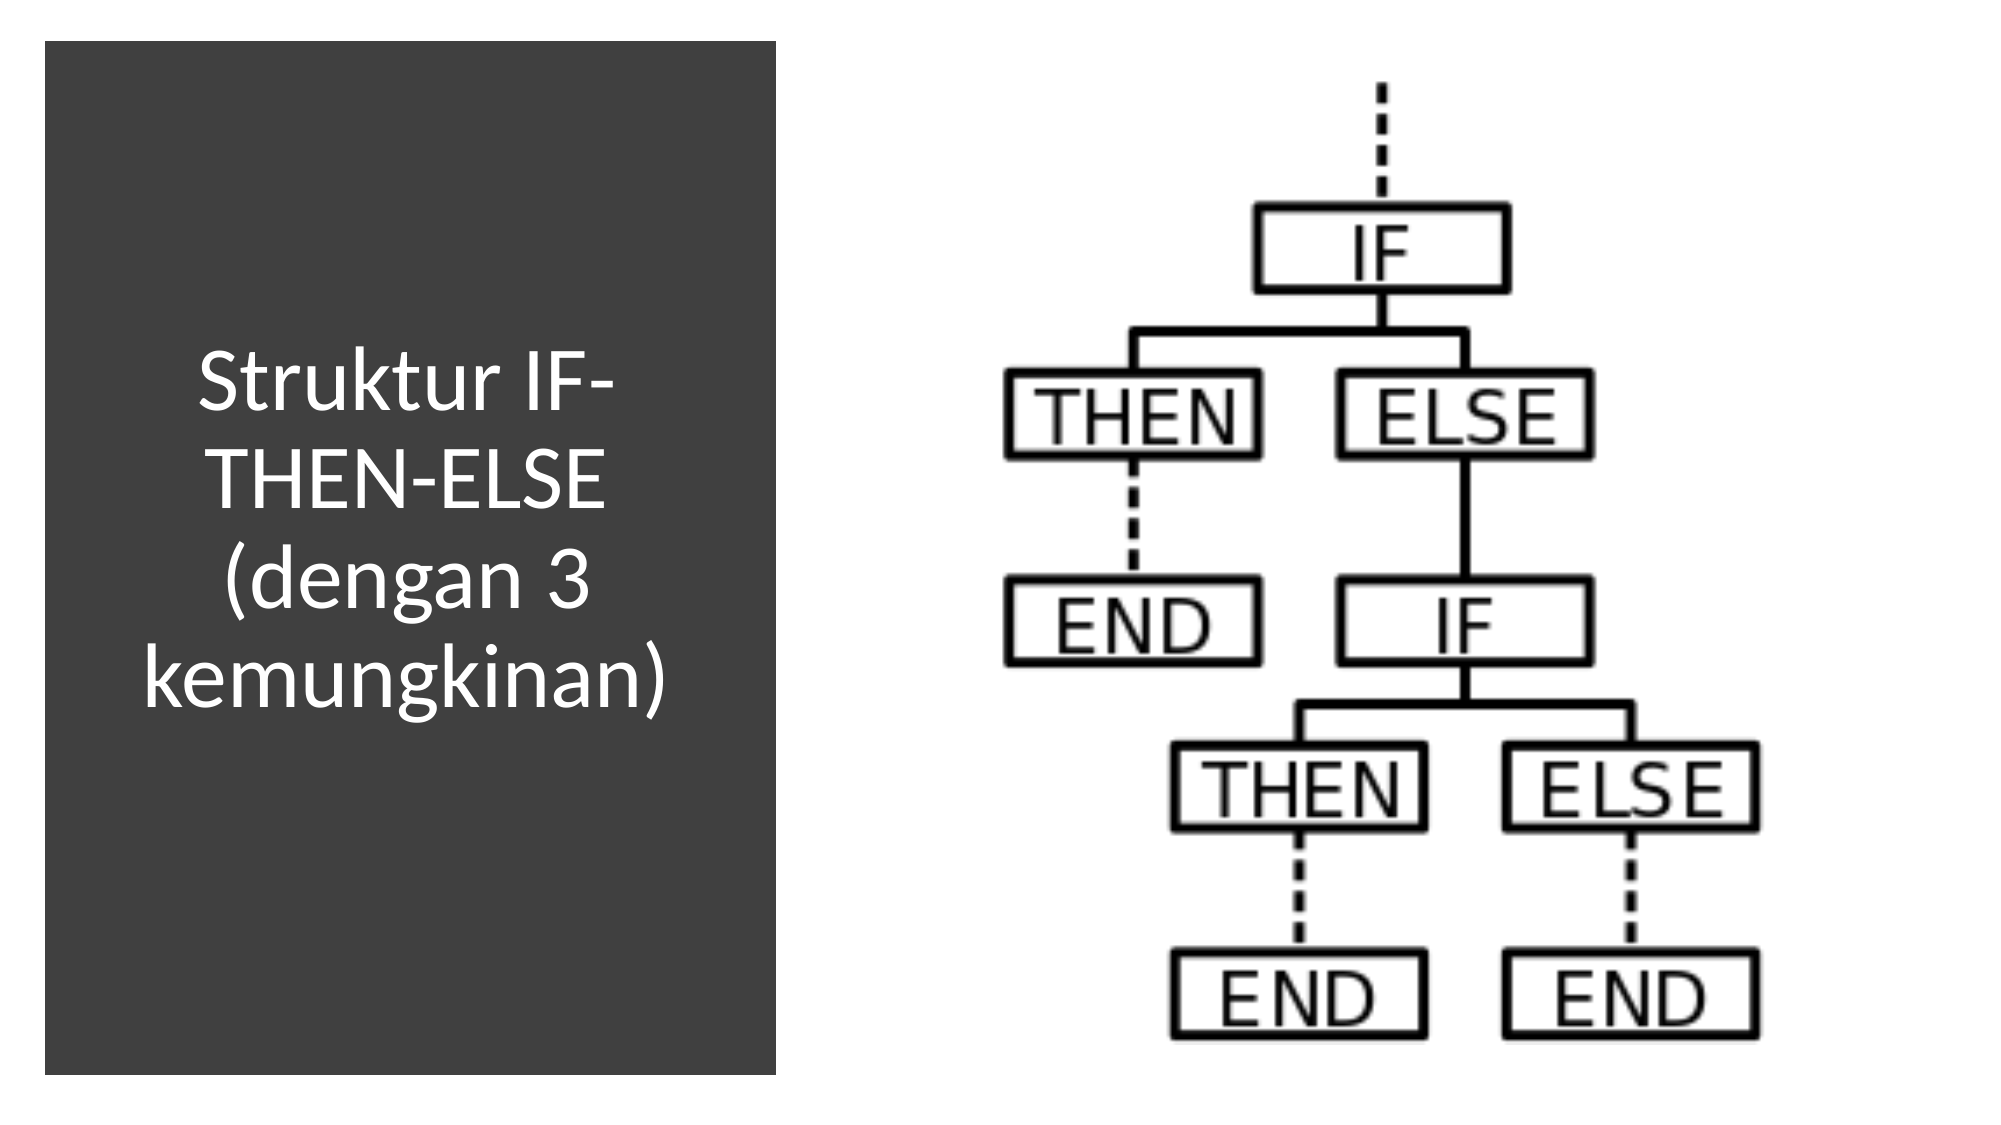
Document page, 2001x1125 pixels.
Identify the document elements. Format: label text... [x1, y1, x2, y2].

picture [1001, 80, 1768, 1045]
text_box [55, 51, 766, 1065]
text_box Struktur IF-THEN-ELSE (dengan 3 kemungkinan) [121, 121, 693, 936]
